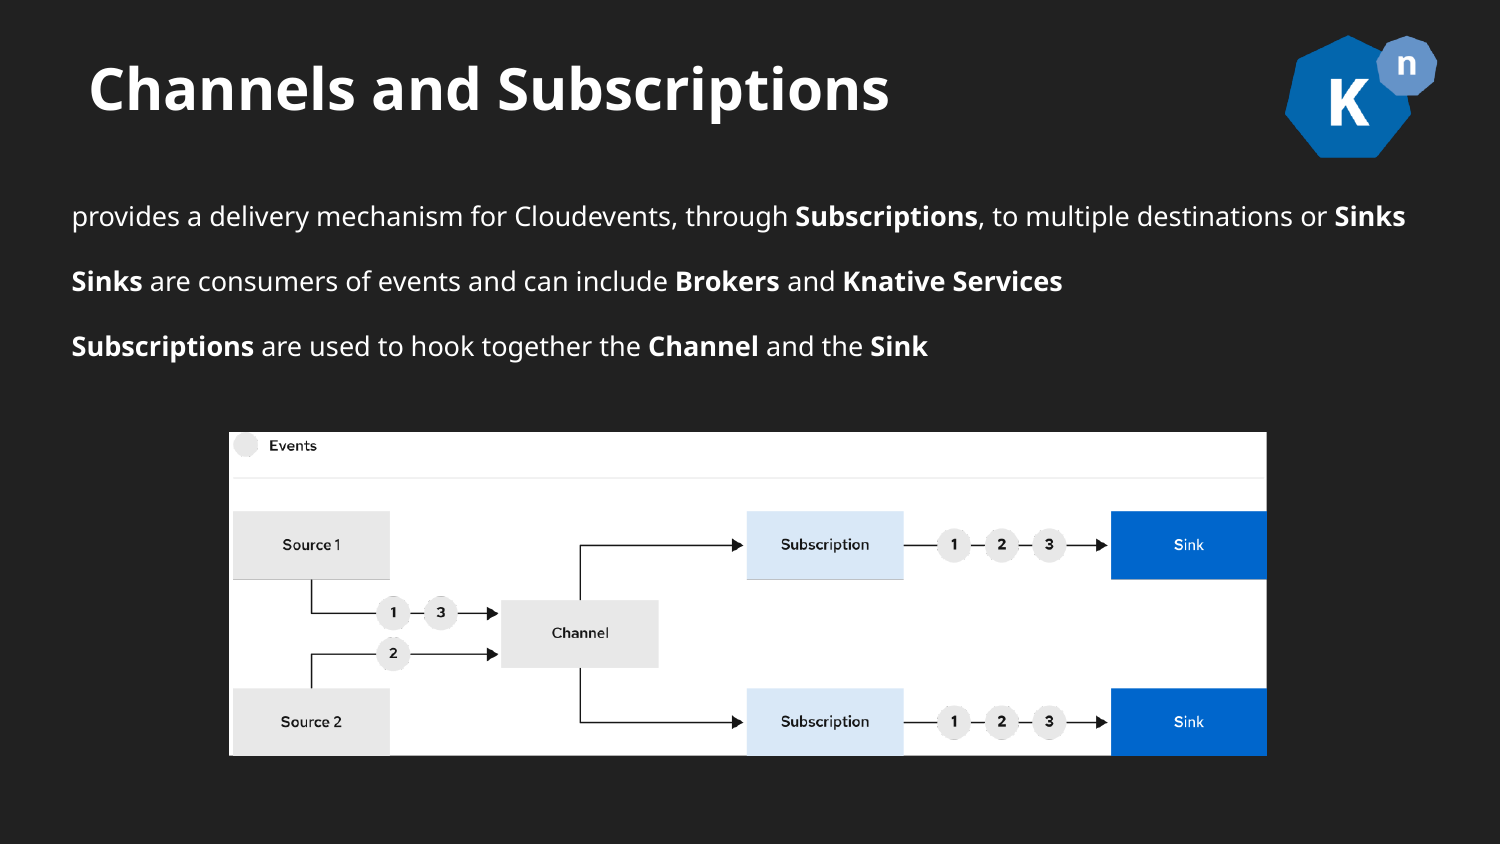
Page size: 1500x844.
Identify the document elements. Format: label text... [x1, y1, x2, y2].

picture [233, 432, 1267, 756]
picture [1274, 7, 1445, 177]
text_box Channels and Subscriptions [73, 45, 984, 139]
text_box provides a delivery mechanism for Cloudevents, through Subscriptions, to multiple destinations or Sinks Sinks are consumers of events and can include Brokers and Knative Services Subscriptions are used to hook together the Channel and the Sink [56, 184, 1445, 412]
text_box [229, 432, 233, 756]
